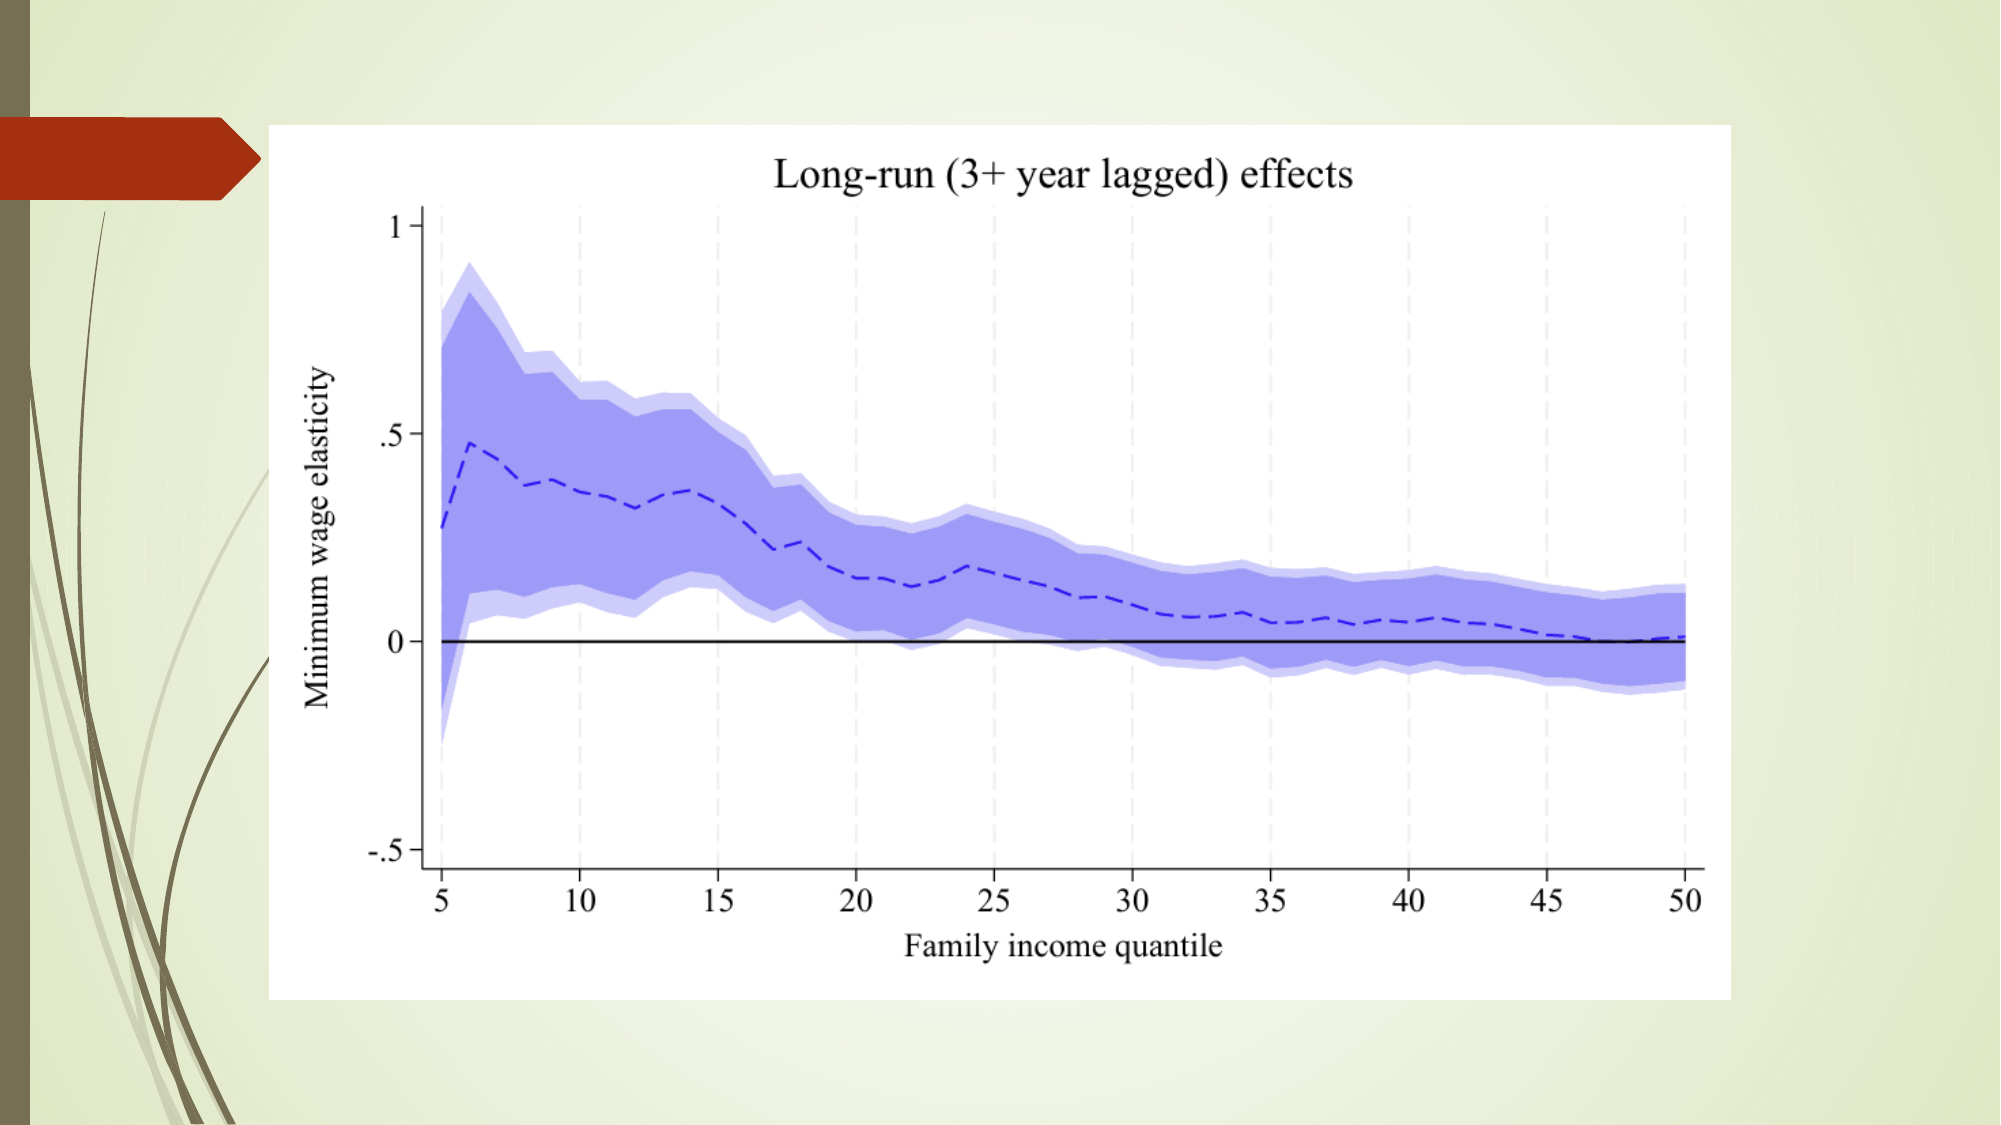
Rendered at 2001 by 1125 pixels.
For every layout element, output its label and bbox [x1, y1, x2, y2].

picture [269, 125, 1731, 1000]
